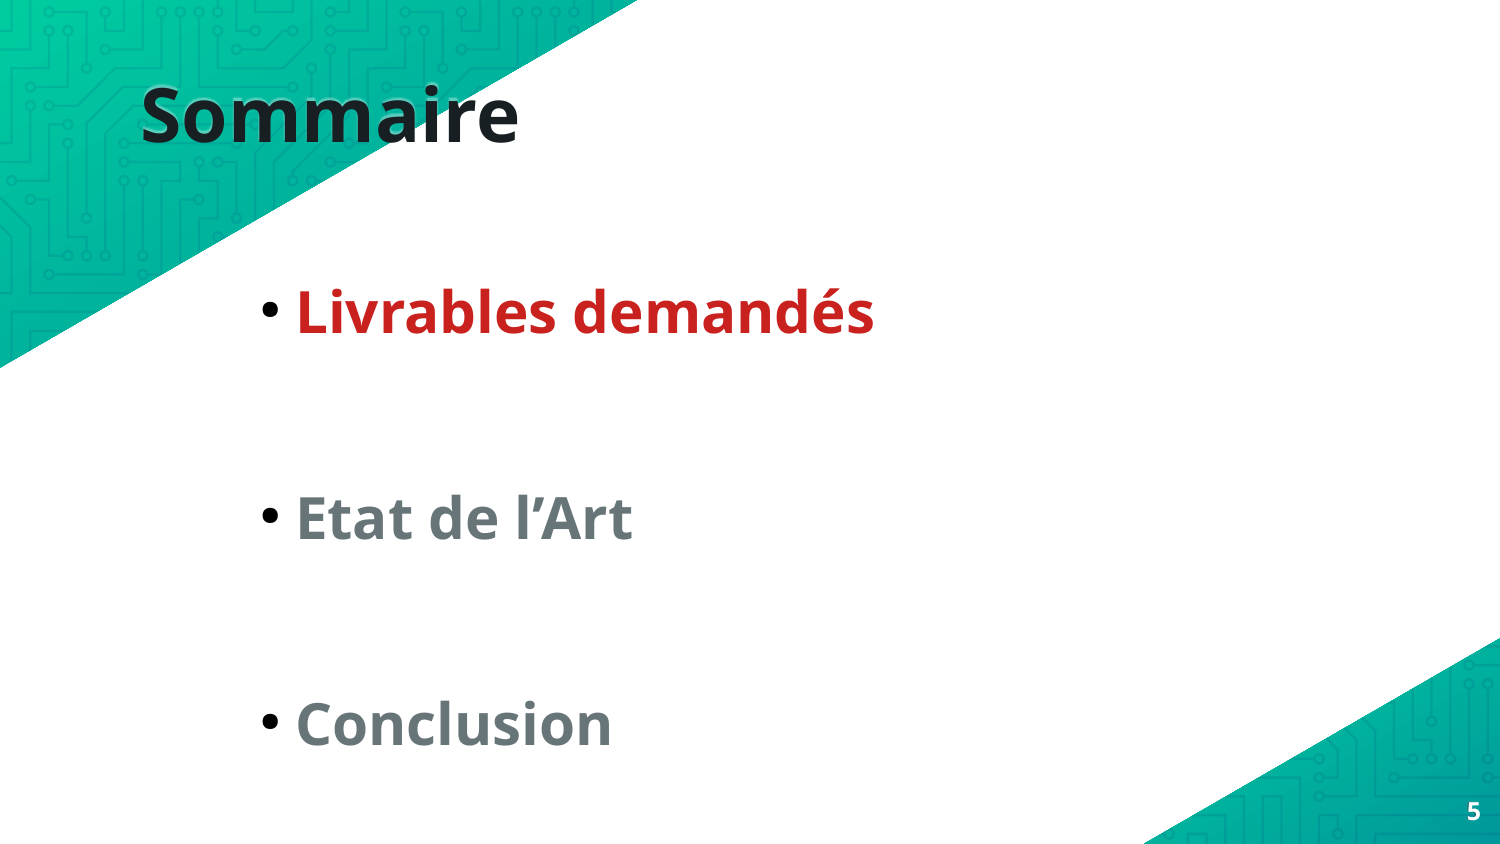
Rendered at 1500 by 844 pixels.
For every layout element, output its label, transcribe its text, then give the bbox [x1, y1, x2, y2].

title Sommaire [140, 78, 1360, 160]
list Livrables demandés Etat de l’Art Conclusion [259, 259, 1371, 697]
slide_number <numéro> [1391, 779, 1482, 844]
